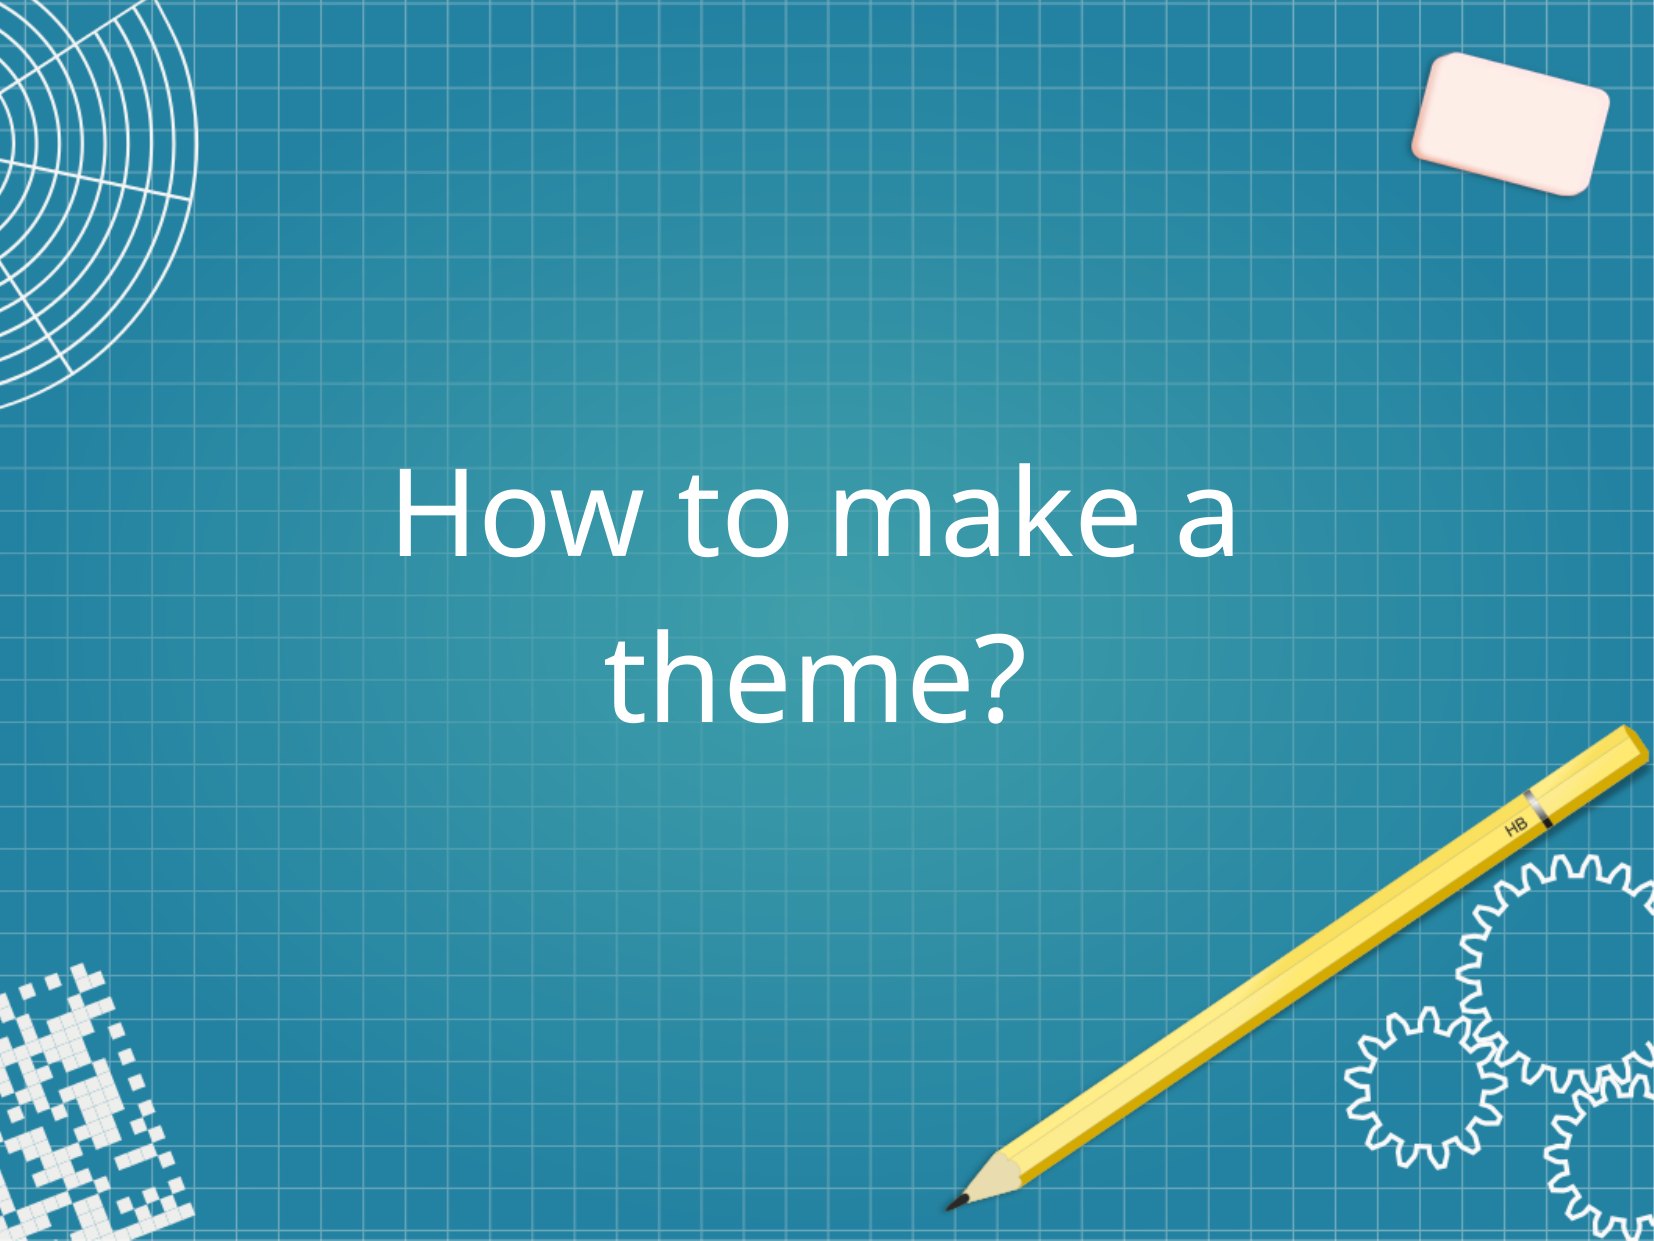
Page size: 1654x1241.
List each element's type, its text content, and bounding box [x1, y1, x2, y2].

picture [0, 0, 1654, 1241]
title How to make a theme? [71, 425, 1561, 759]
